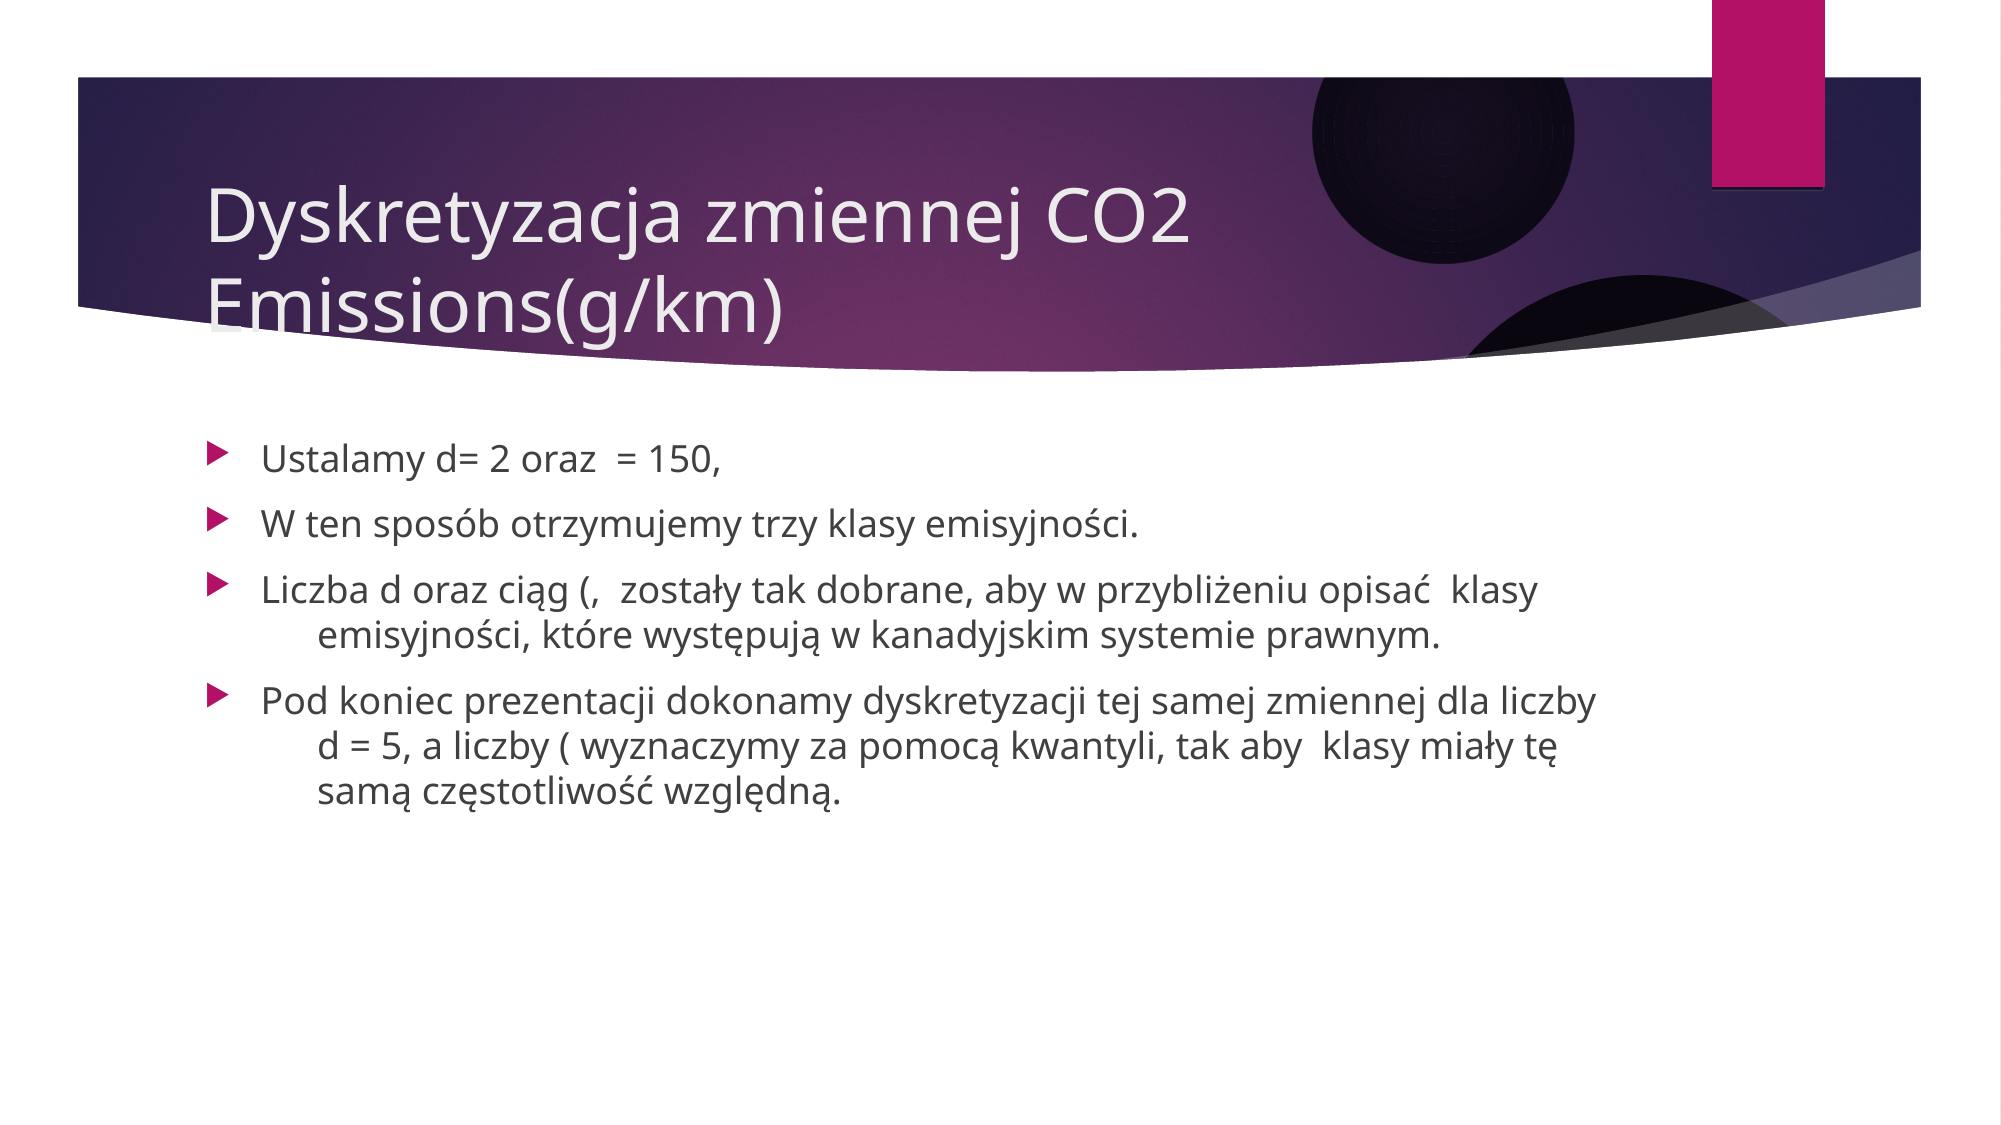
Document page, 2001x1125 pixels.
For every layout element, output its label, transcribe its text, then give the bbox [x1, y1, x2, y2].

list Ustalamy d= 2 oraz = 150, W ten sposób otrzymujemy trzy klasy emisyjności. Liczba d oraz ciąg (, zostały tak dobrane, aby w przybliżeniu opisać klasy emisyjności, które występują w kanadyjskim systemie prawnym. Pod koniec prezentacji dokonamy dyskretyzacji tej samej zmiennej dla liczby d = 5, a liczby ( wyznaczymy za pomocą kwantyli, tak aby klasy miały tę samą częstotliwość względną. [189, 427, 1638, 988]
title Dyskretyzacja zmiennej CO2 Emissions(g/km) [189, 159, 1627, 276]
